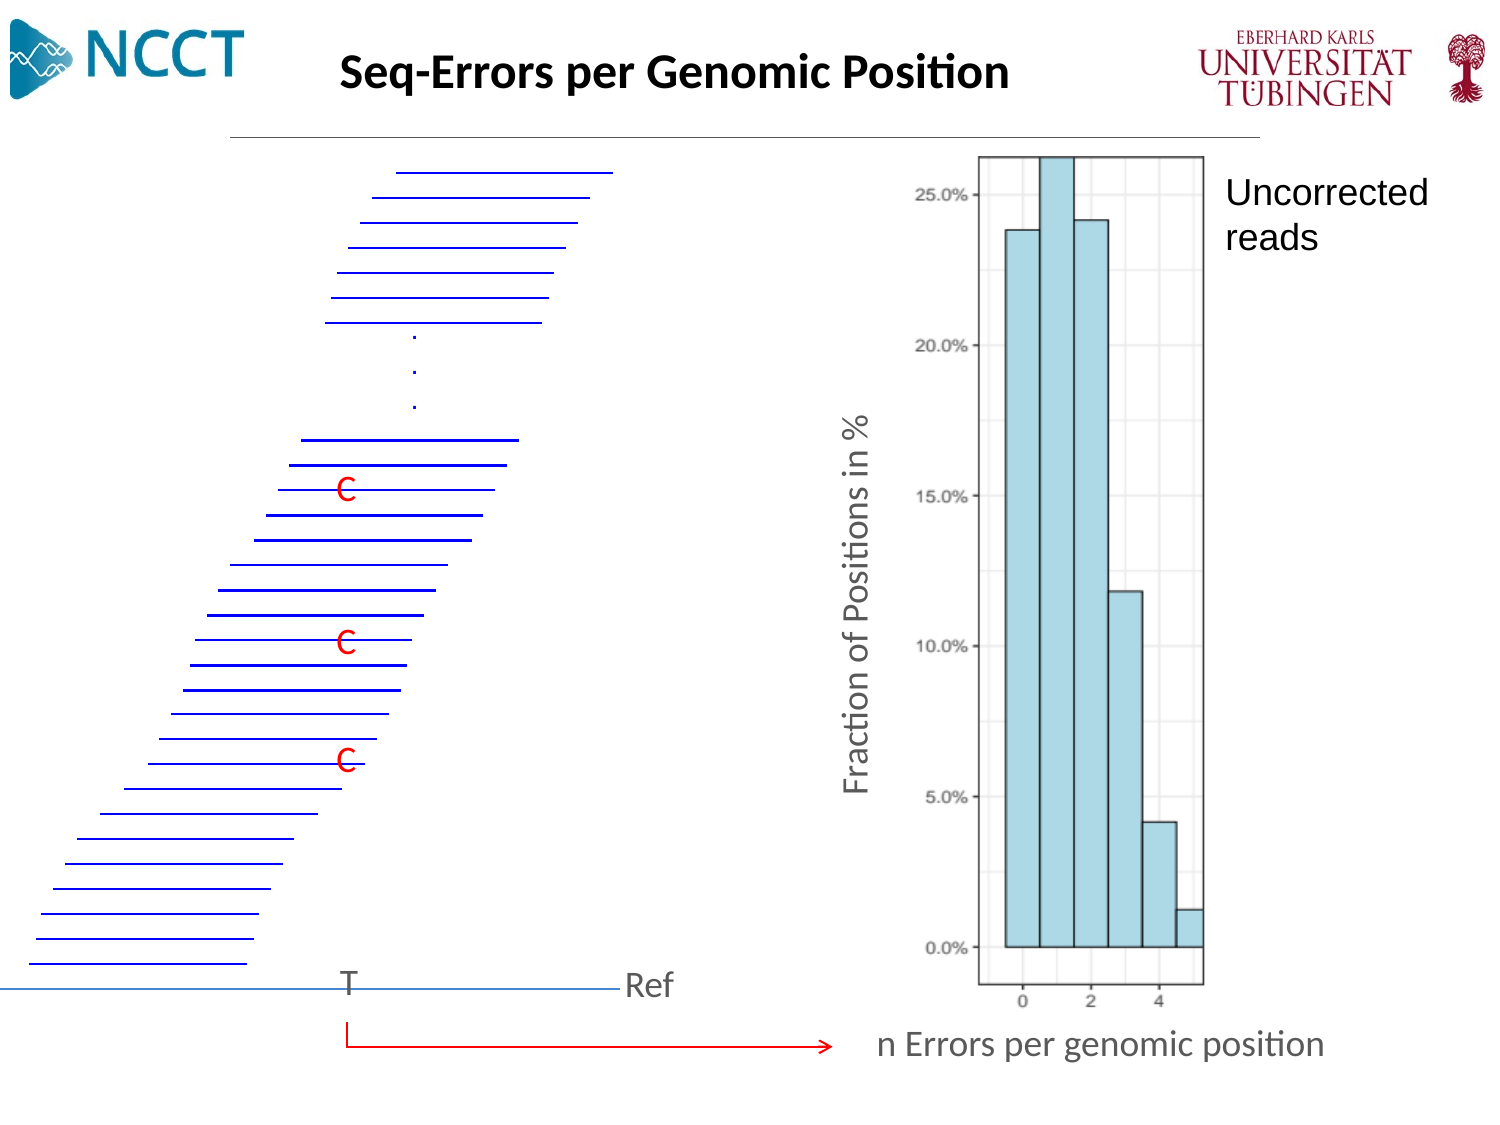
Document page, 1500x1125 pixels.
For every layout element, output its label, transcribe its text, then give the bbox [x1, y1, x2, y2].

text_box C [321, 609, 372, 670]
text_box Uncorrected reads [1210, 160, 1459, 266]
picture [908, 156, 1211, 1011]
picture [10, 19, 245, 102]
text_box T [325, 950, 374, 1011]
text_box n Errors per genomic position [861, 1011, 1341, 1072]
text_box C [321, 456, 372, 516]
text_box Ref [610, 952, 690, 1013]
text_box . . . [395, 302, 434, 423]
text_box C [321, 727, 372, 788]
text_box Seq-Errors per Genomic Position [324, 30, 1117, 106]
text_box Fraction of Positions in % [822, 399, 883, 810]
picture [1198, 30, 1485, 106]
